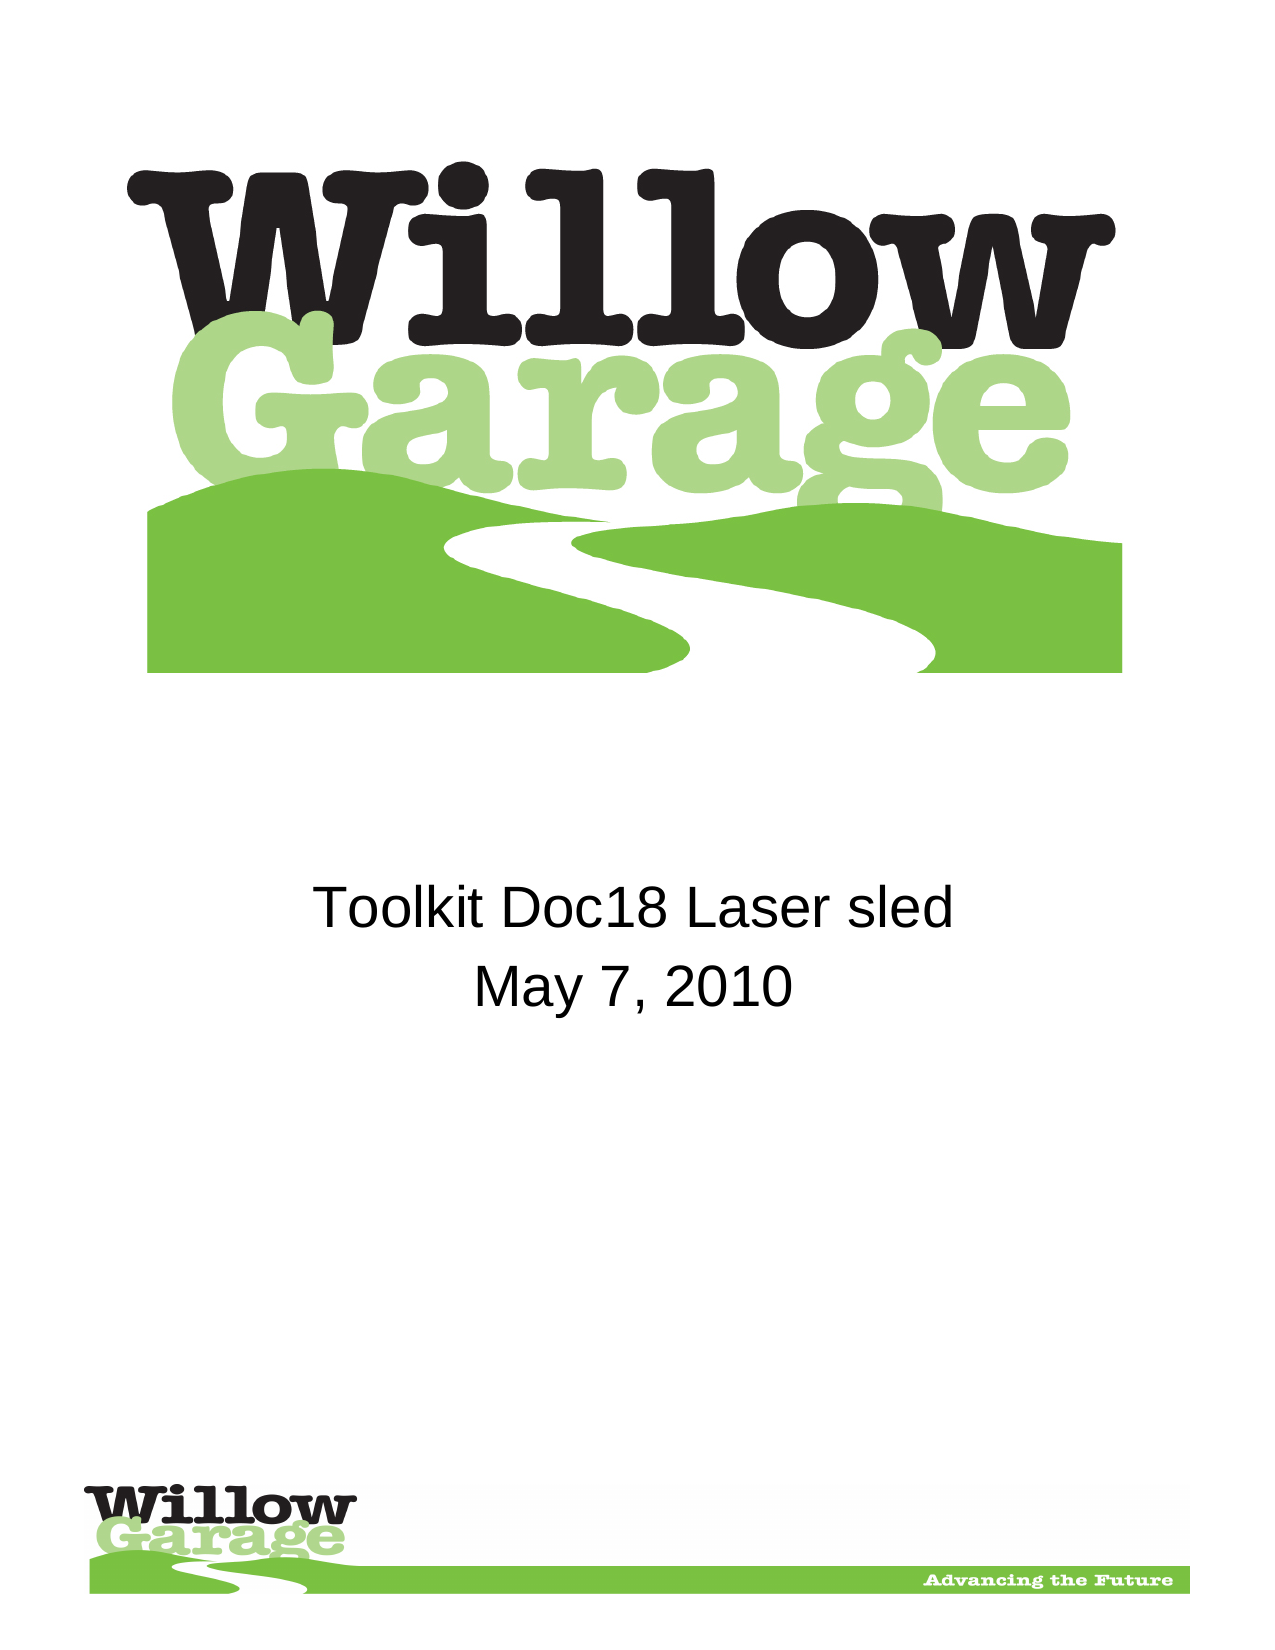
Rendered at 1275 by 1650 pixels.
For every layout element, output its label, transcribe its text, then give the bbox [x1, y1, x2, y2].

picture [84, 1484, 1190, 1594]
picture [42, 42, 1233, 784]
list Toolkit Doc18 Laser sled May 7, 2010 [42, 866, 1233, 1197]
